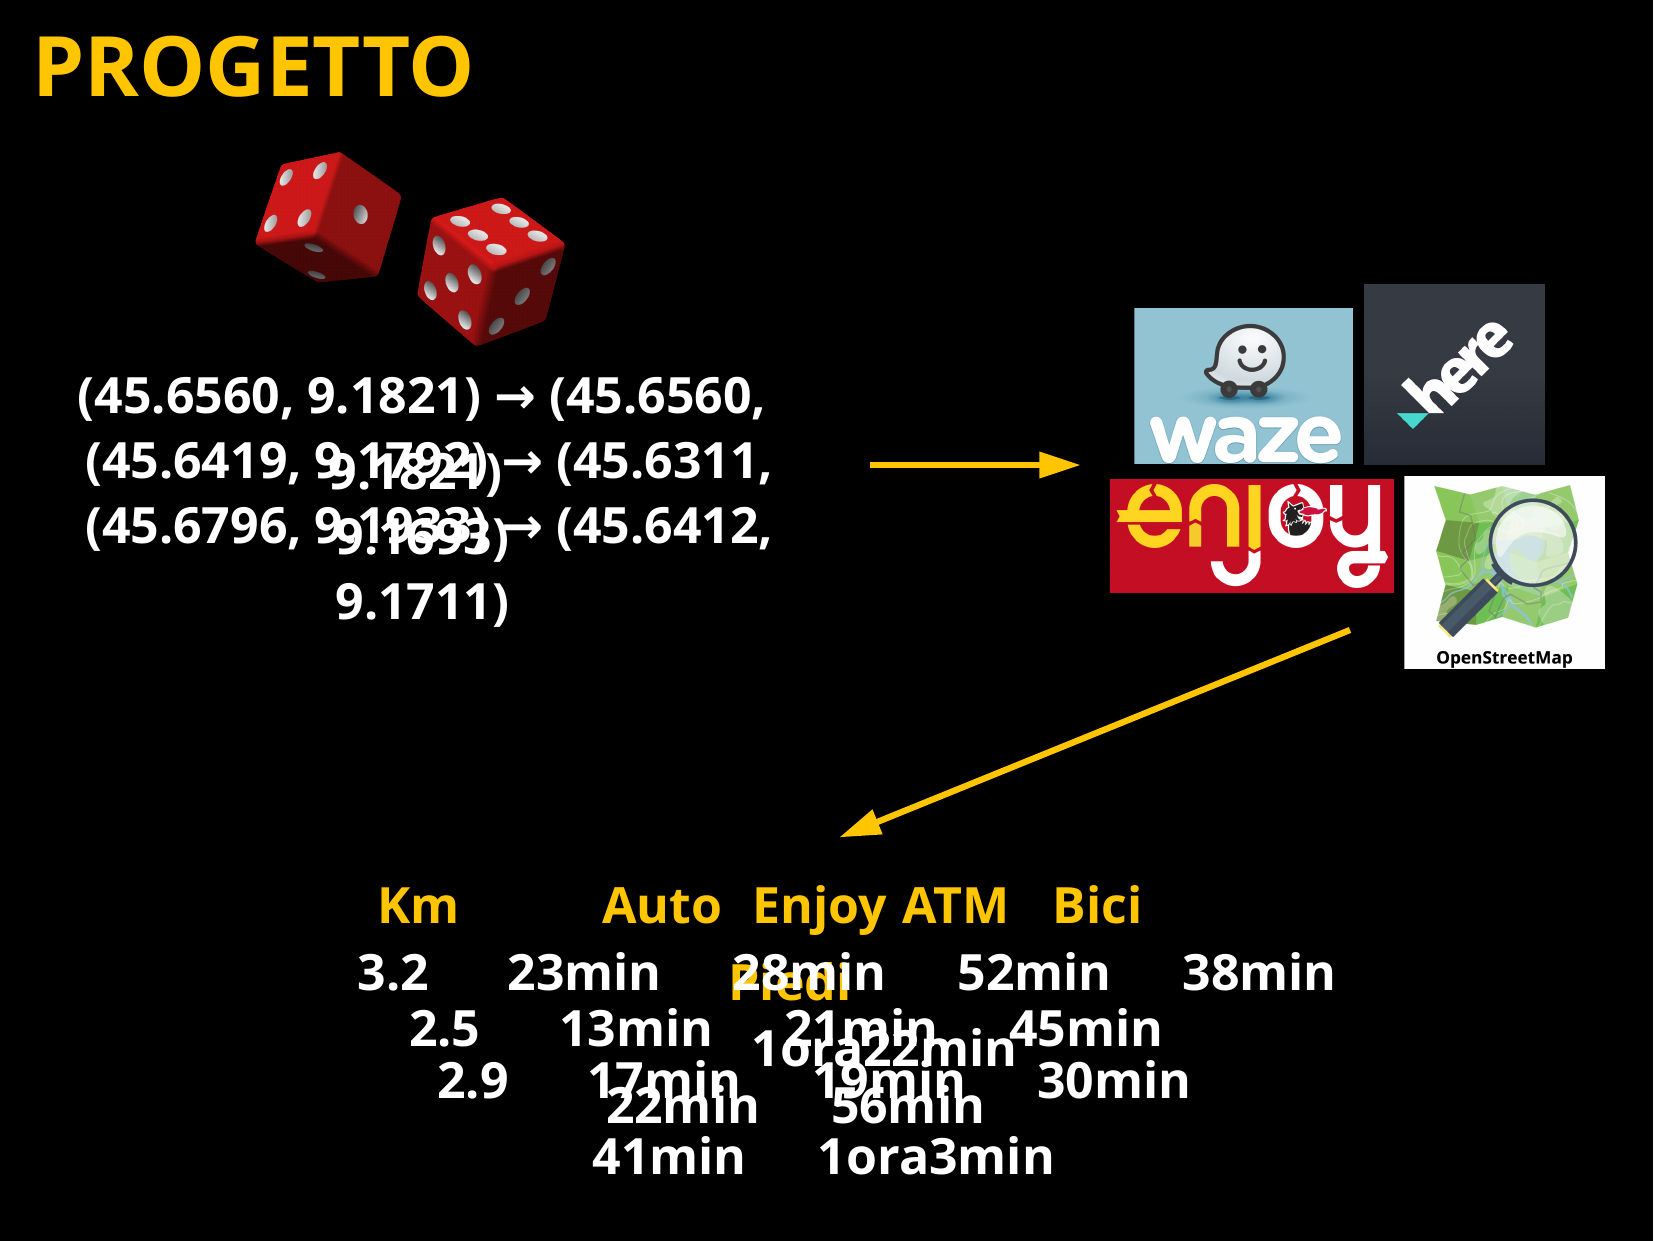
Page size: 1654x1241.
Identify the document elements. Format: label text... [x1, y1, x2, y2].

text_box Km Auto Enjoy ATM Bici Piedi [310, 854, 1271, 1023]
text_box 2.9 17min 19min 30min 41min 1ora3min [345, 1028, 1354, 1197]
text_box (45.6419, 9.1792) → (45.6311, 9.1693) [0, 408, 865, 473]
text_box 3.2 23min 28min 52min 38min 1ora22min [313, 920, 1381, 1089]
text_box (45.6560, 9.1821) → (45.6560, 9.1821) [9, 343, 835, 408]
picture [249, 145, 571, 343]
picture [1110, 479, 1394, 593]
picture [1364, 284, 1545, 465]
text_box PROGETTO [17, 0, 841, 136]
text_box 2.5 13min 21min 45min 22min 56min [340, 977, 1304, 1146]
picture [1404, 476, 1606, 669]
text_box (45.6796, 9.1933) → (45.6412, 9.1711) [0, 473, 865, 582]
picture [1134, 308, 1353, 464]
